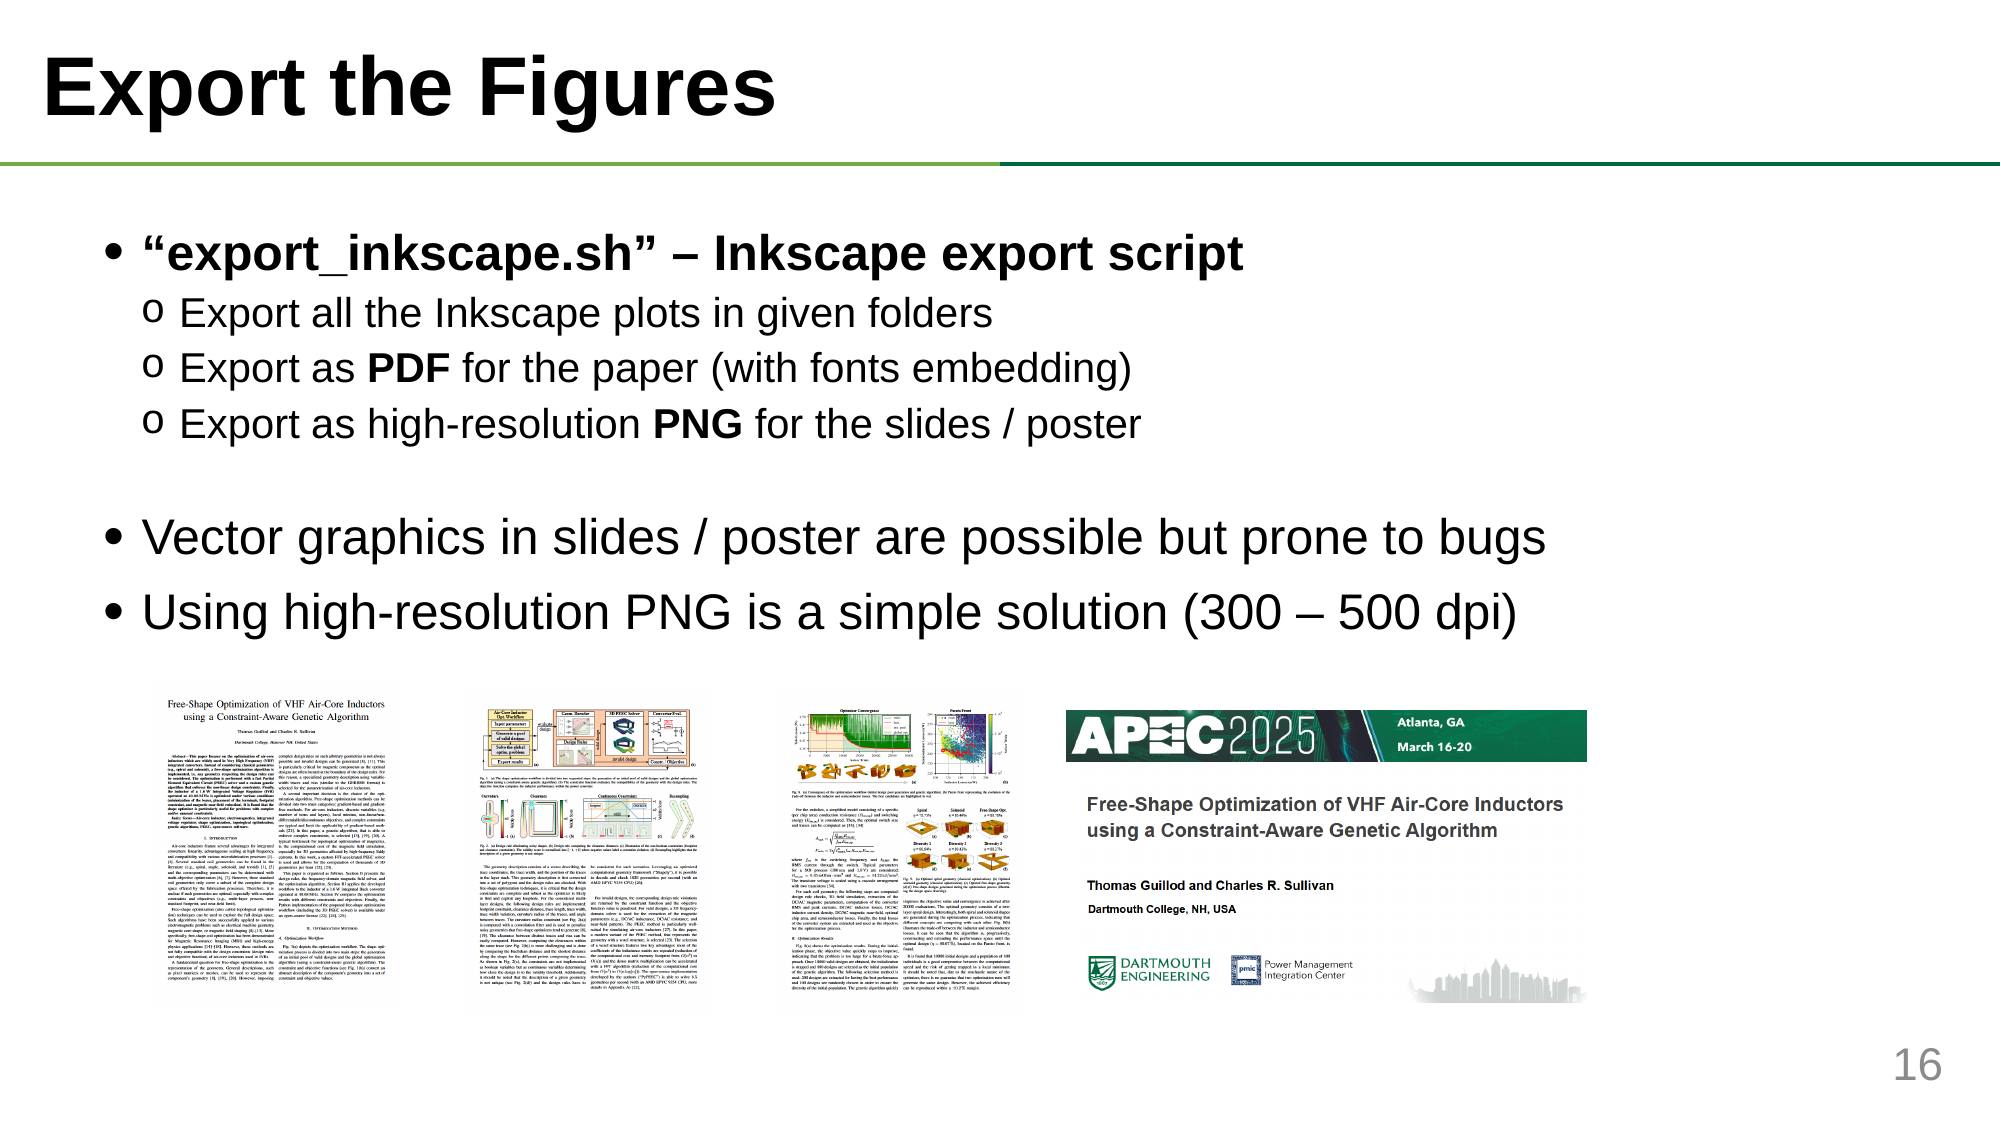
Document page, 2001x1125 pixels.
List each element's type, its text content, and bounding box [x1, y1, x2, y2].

picture [775, 690, 1026, 1016]
title Export the Figures [27, 44, 1875, 133]
list “export_inkscape.sh” – Inkscape export script Export all the Inkscape plots in given folders Export as PDF for the paper (with fonts embedding) Export as high-resolution PNG for the slides / poster Vector graphics in slides / poster are possible but prone to bugs Using high-resolution PNG is a simple solution (300 – 500 dpi) [88, 219, 1802, 1092]
picture [1066, 710, 1587, 1003]
picture [463, 690, 713, 1016]
picture [151, 681, 401, 1007]
